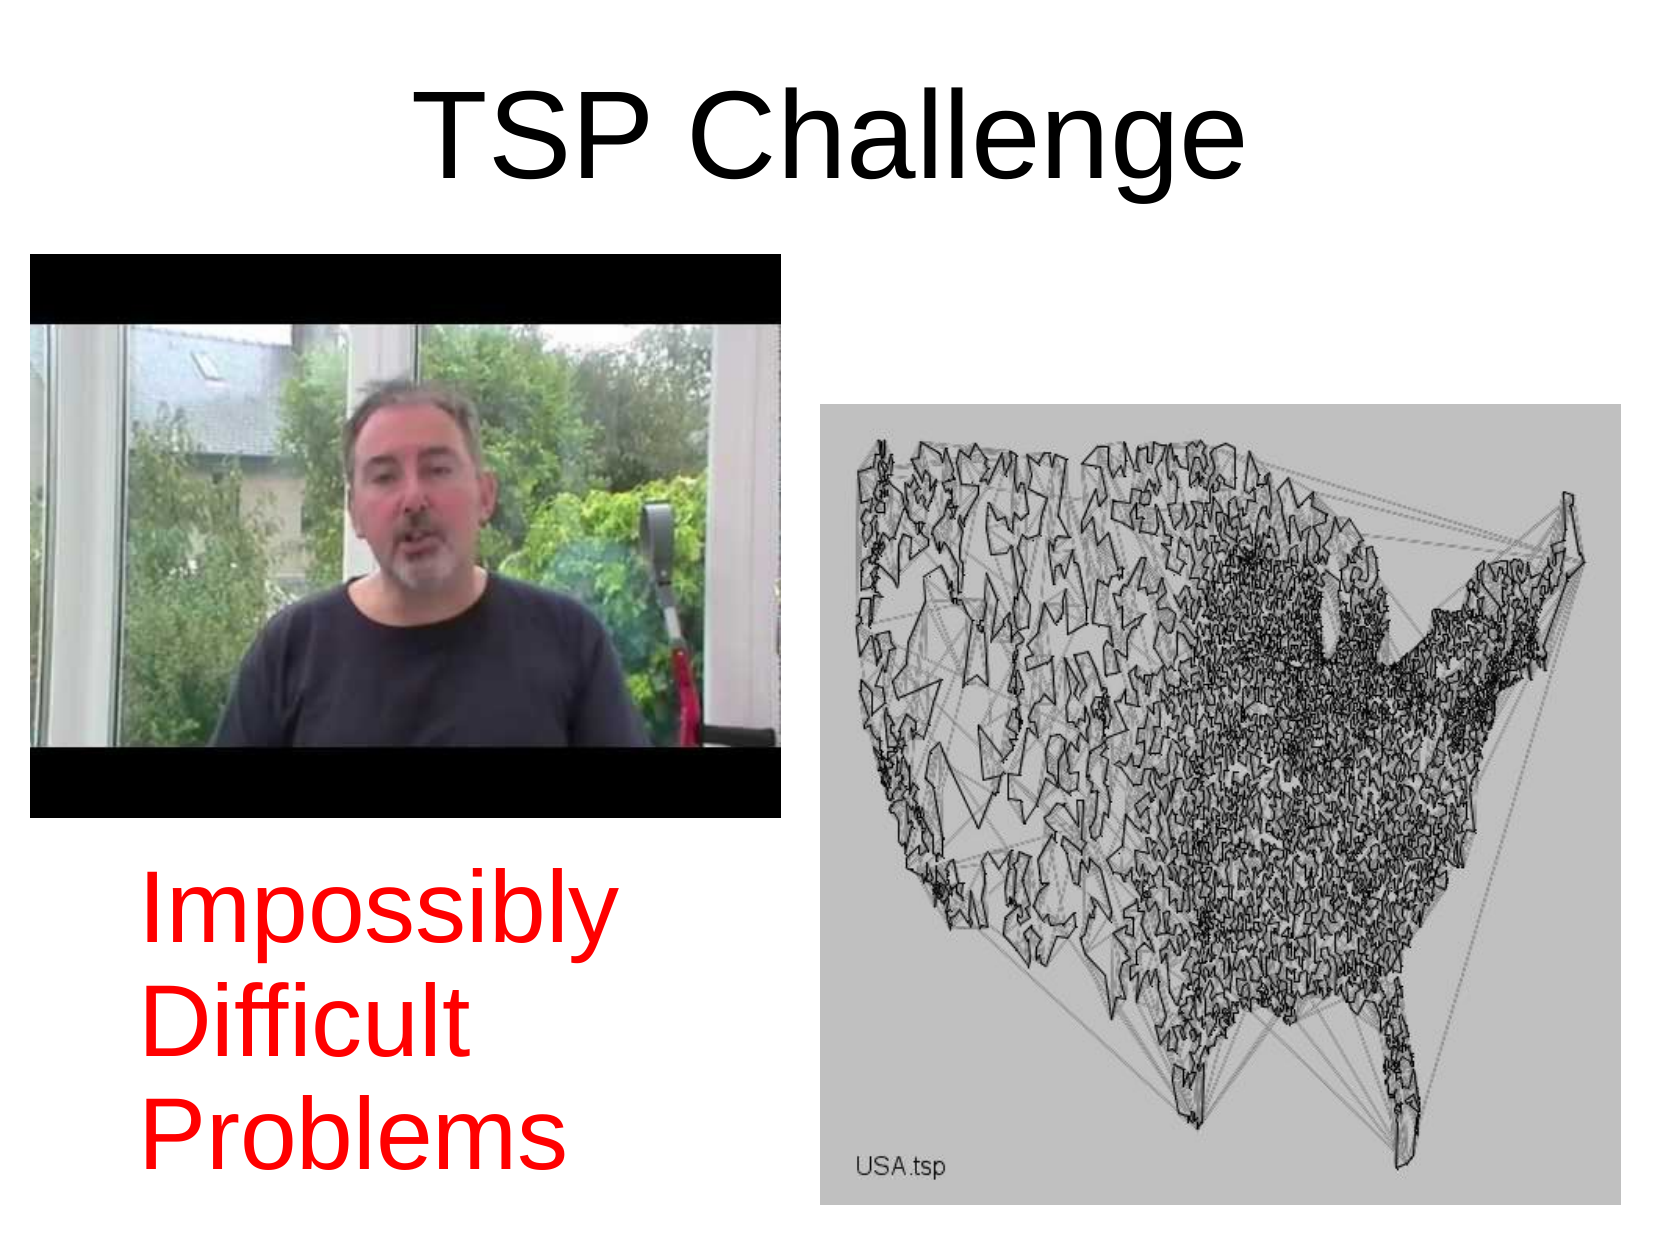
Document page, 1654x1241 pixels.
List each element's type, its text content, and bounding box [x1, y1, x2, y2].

title TSP Challenge [86, 65, 1576, 346]
picture [820, 404, 1621, 1205]
picture [30, 254, 781, 818]
text_box Impossibly Difficult Problems [90, 850, 751, 1201]
